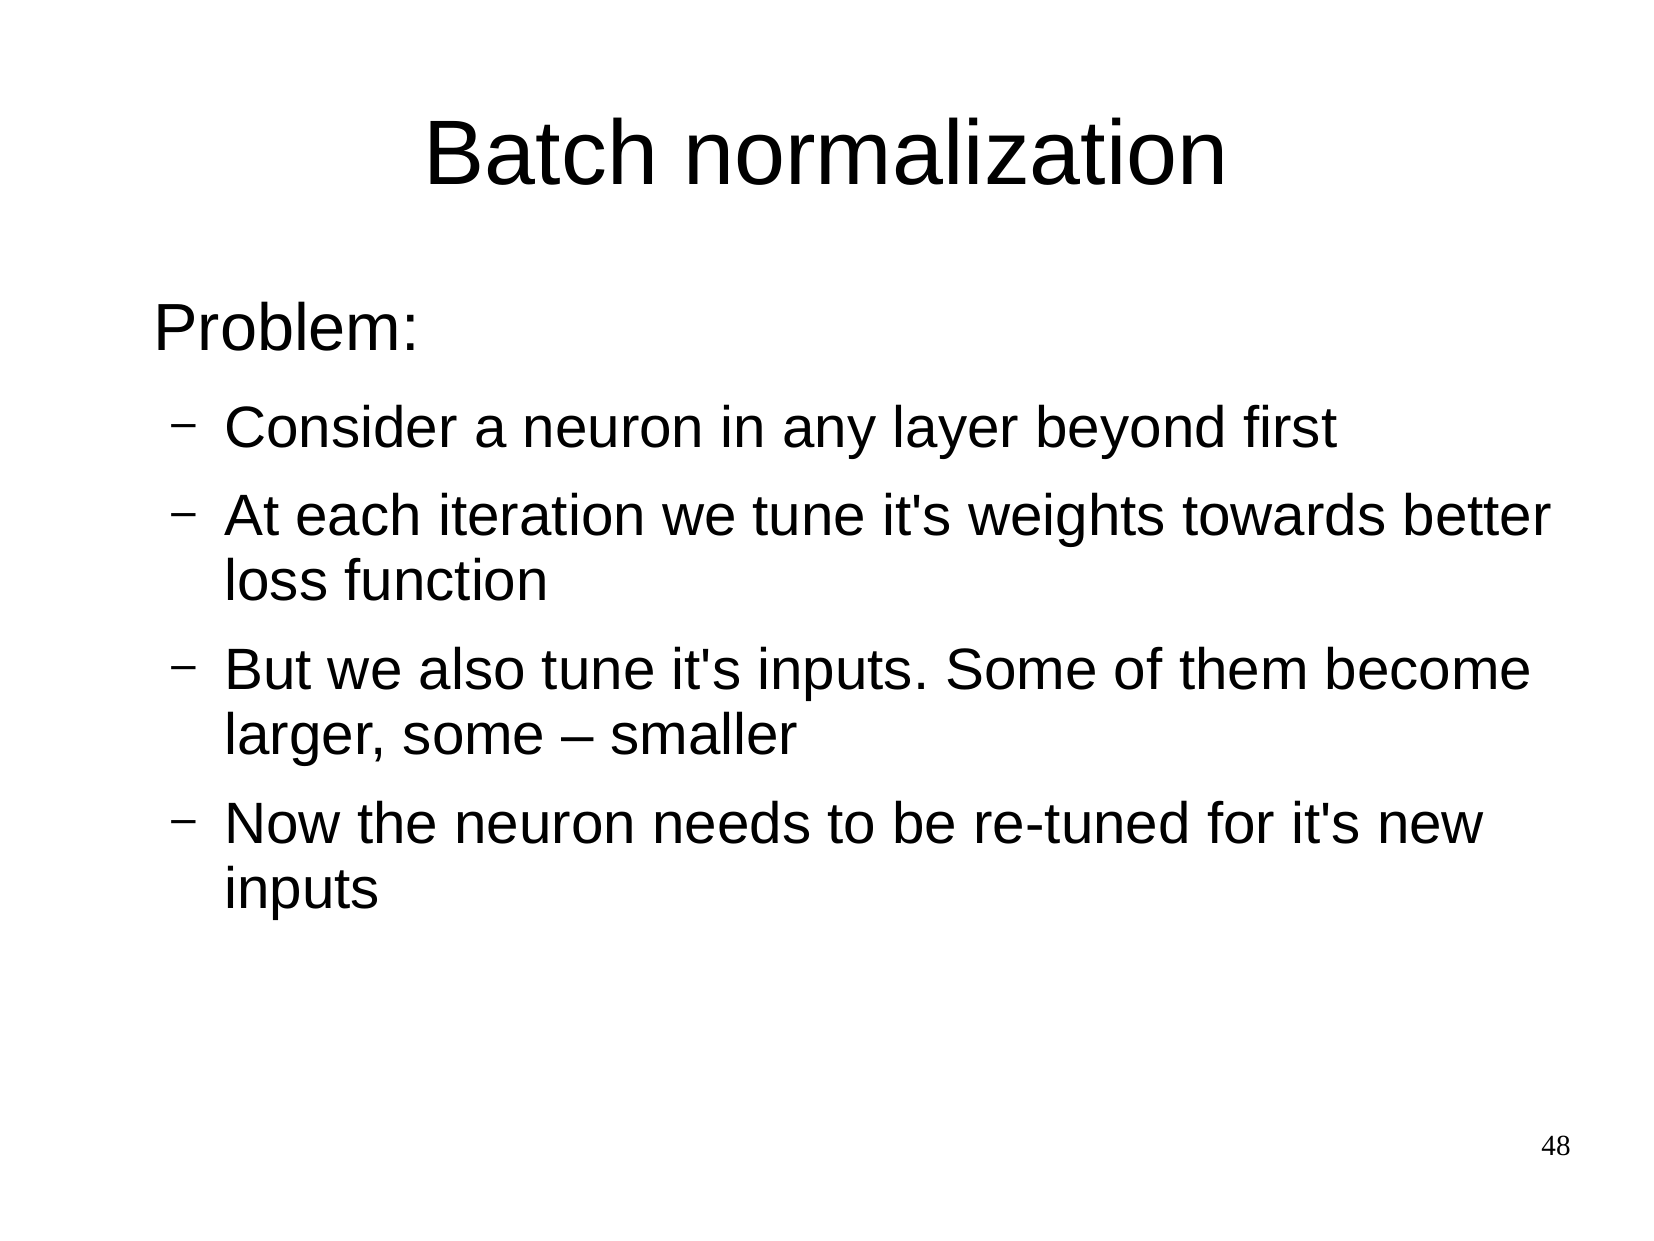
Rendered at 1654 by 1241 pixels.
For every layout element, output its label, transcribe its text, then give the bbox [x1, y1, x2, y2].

title Batch normalization [82, 49, 1571, 257]
list Problem: Consider a neuron in any layer beyond first At each iteration we tune it's weights towards better loss function But we also tune it's inputs. Some of them become larger, some – smaller Now the neuron needs to be re-tuned for it's new inputs [82, 290, 1571, 1010]
